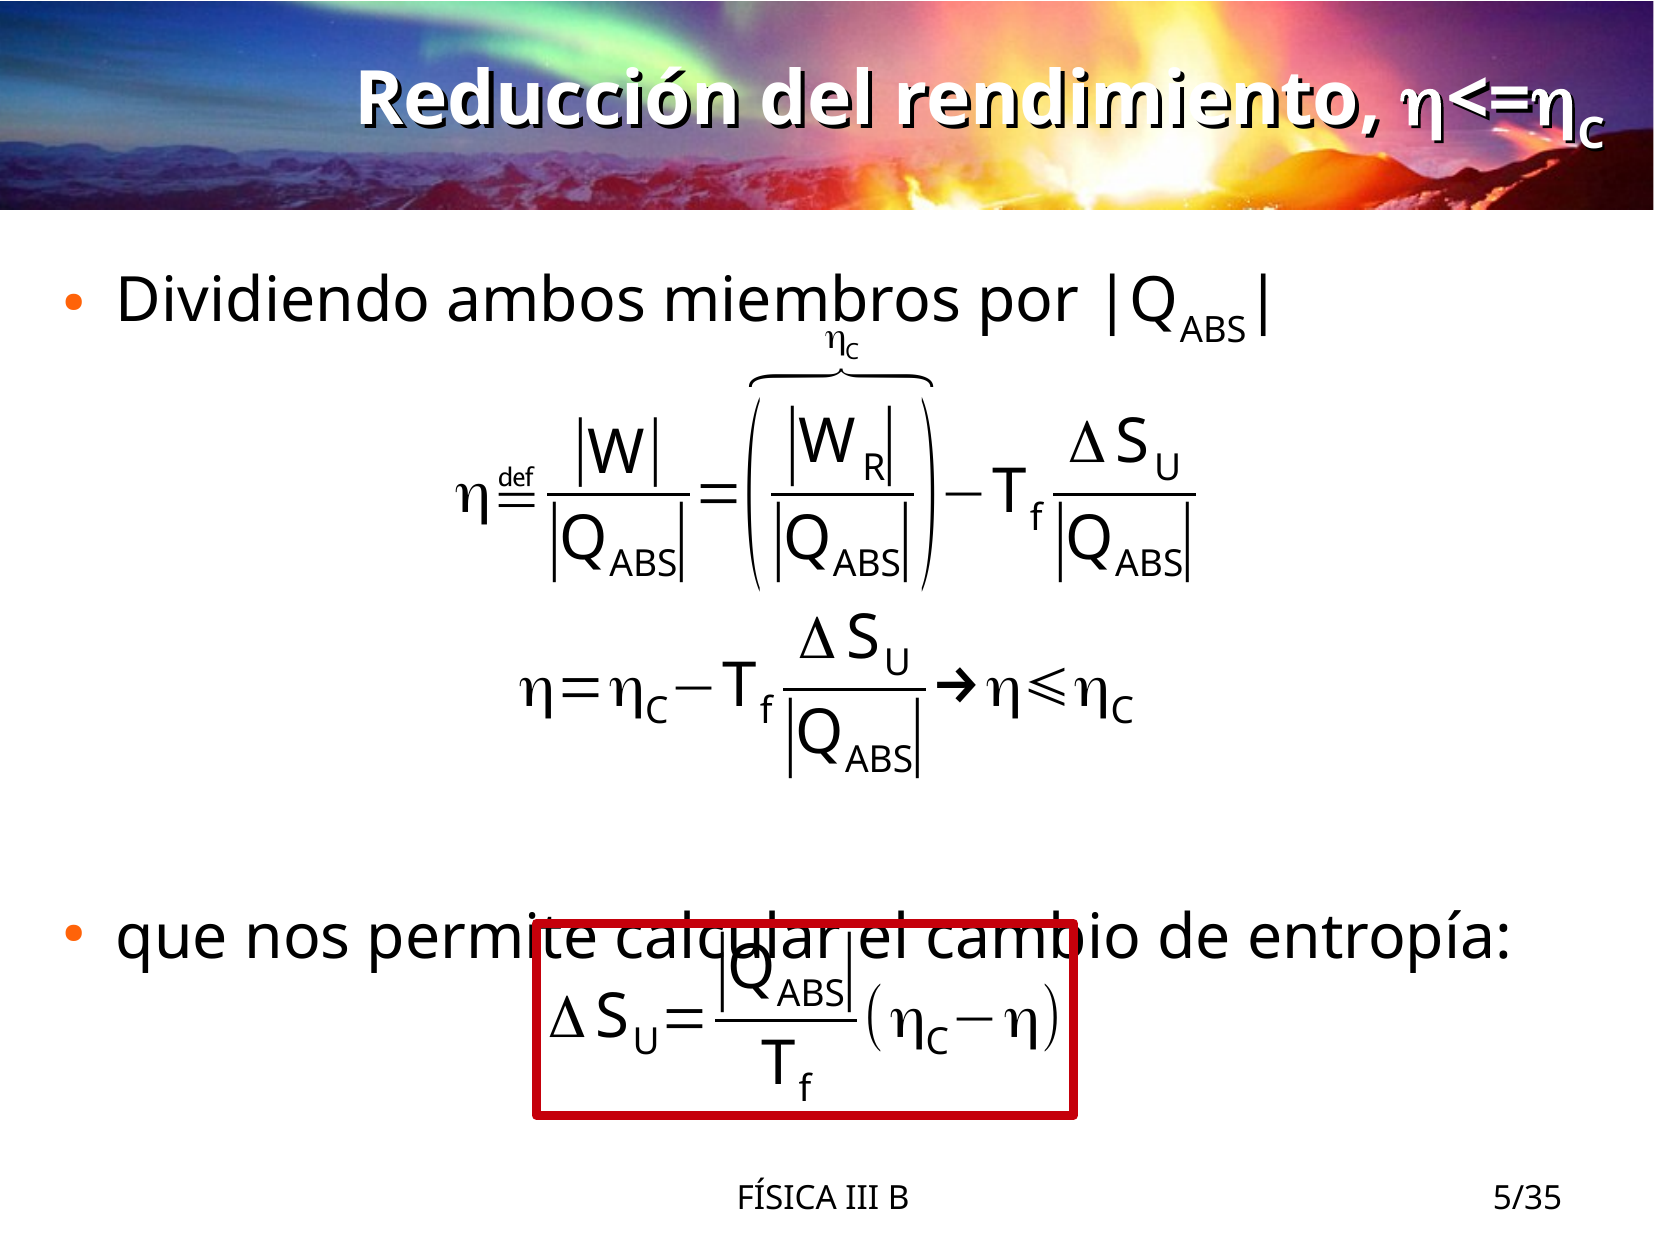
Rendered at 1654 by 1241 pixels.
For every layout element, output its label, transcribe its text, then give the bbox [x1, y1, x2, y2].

chart [447, 330, 1206, 781]
list Dividiendo ambos miembros por |QABS| que nos permite calcular el cambio de entropía: [45, 255, 1606, 1156]
chart [541, 928, 1069, 1111]
title Reducción del rendimiento, h<=hC [45, 15, 1606, 191]
picture [0, 1, 1654, 210]
